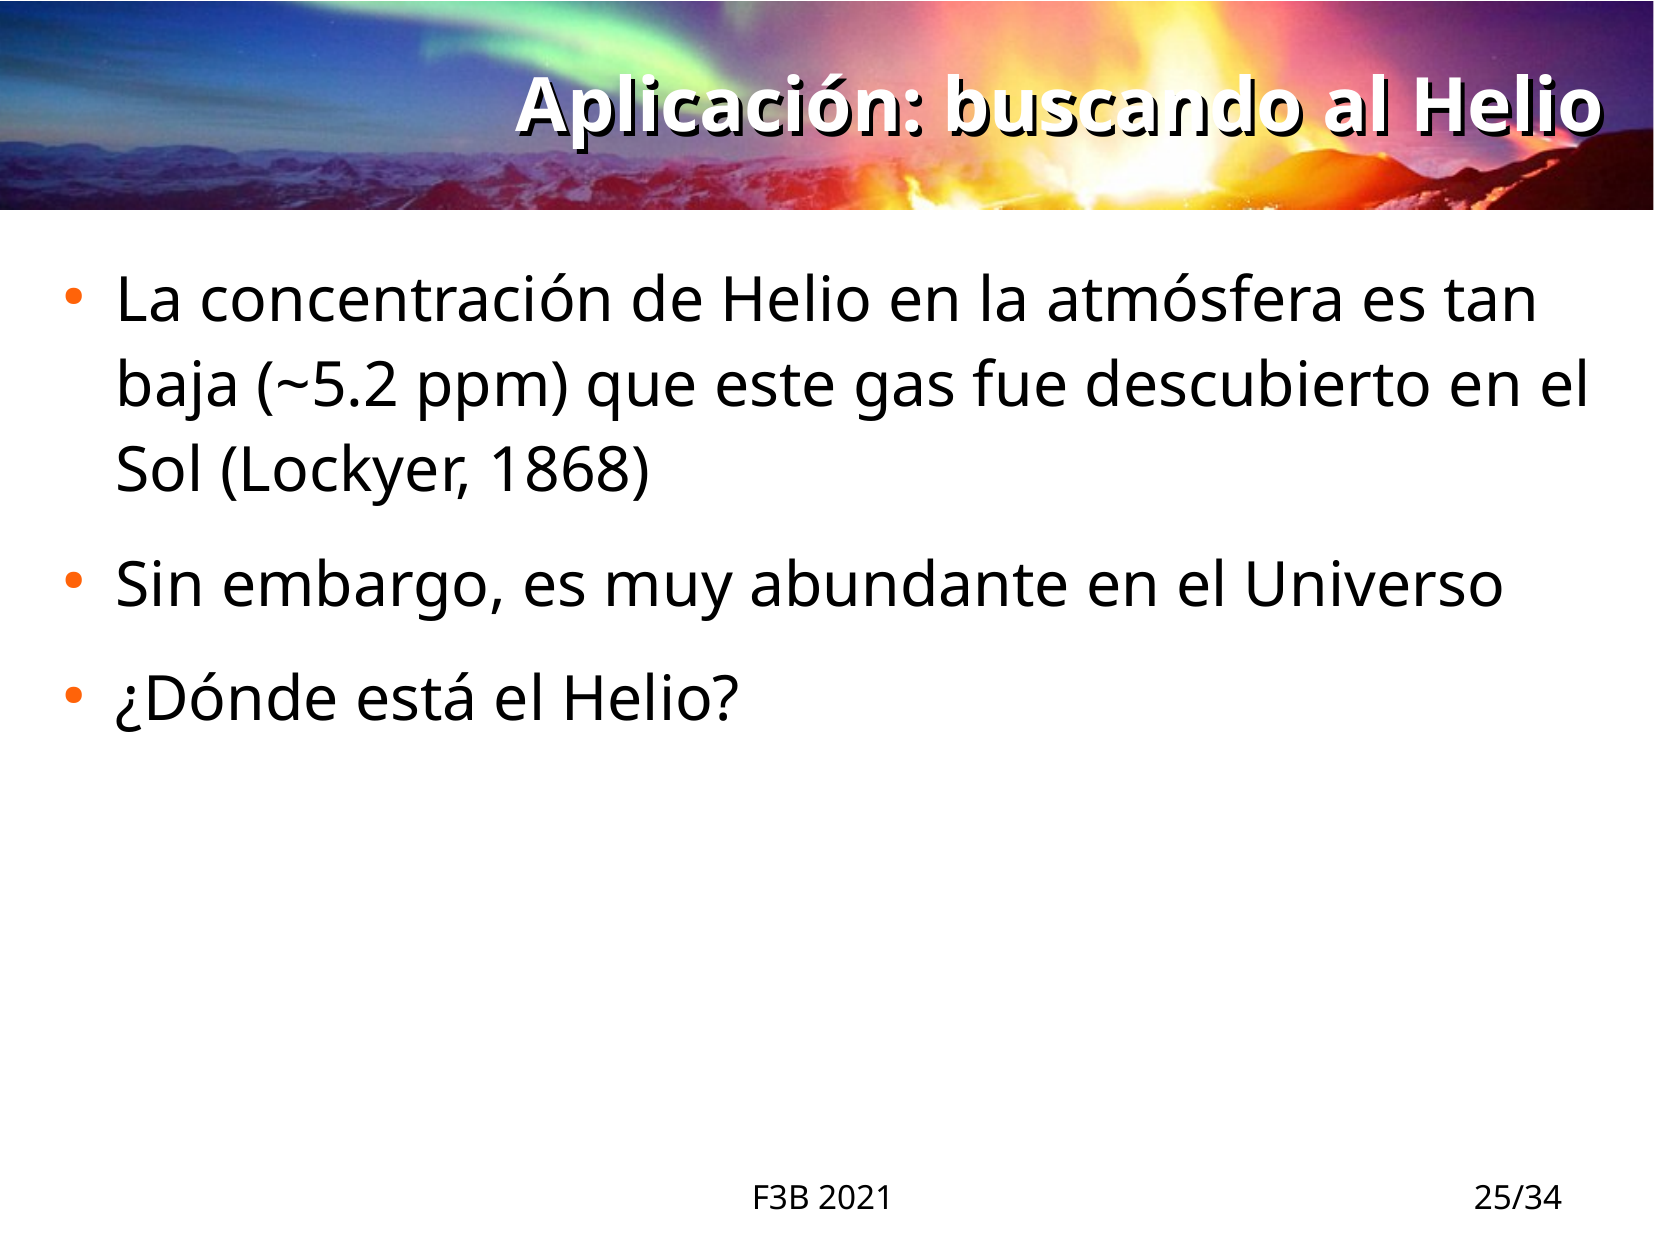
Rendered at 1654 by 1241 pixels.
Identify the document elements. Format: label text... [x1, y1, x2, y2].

title Aplicación: buscando al Helio [45, 15, 1606, 191]
list La concentración de Helio en la atmósfera es tan baja (~5.2 ppm) que este gas fue descubierto en el Sol (Lockyer, 1868) Sin embargo, es muy abundante en el Universo ¿Dónde está el Helio? [45, 255, 1606, 1156]
picture [0, 1, 1654, 210]
